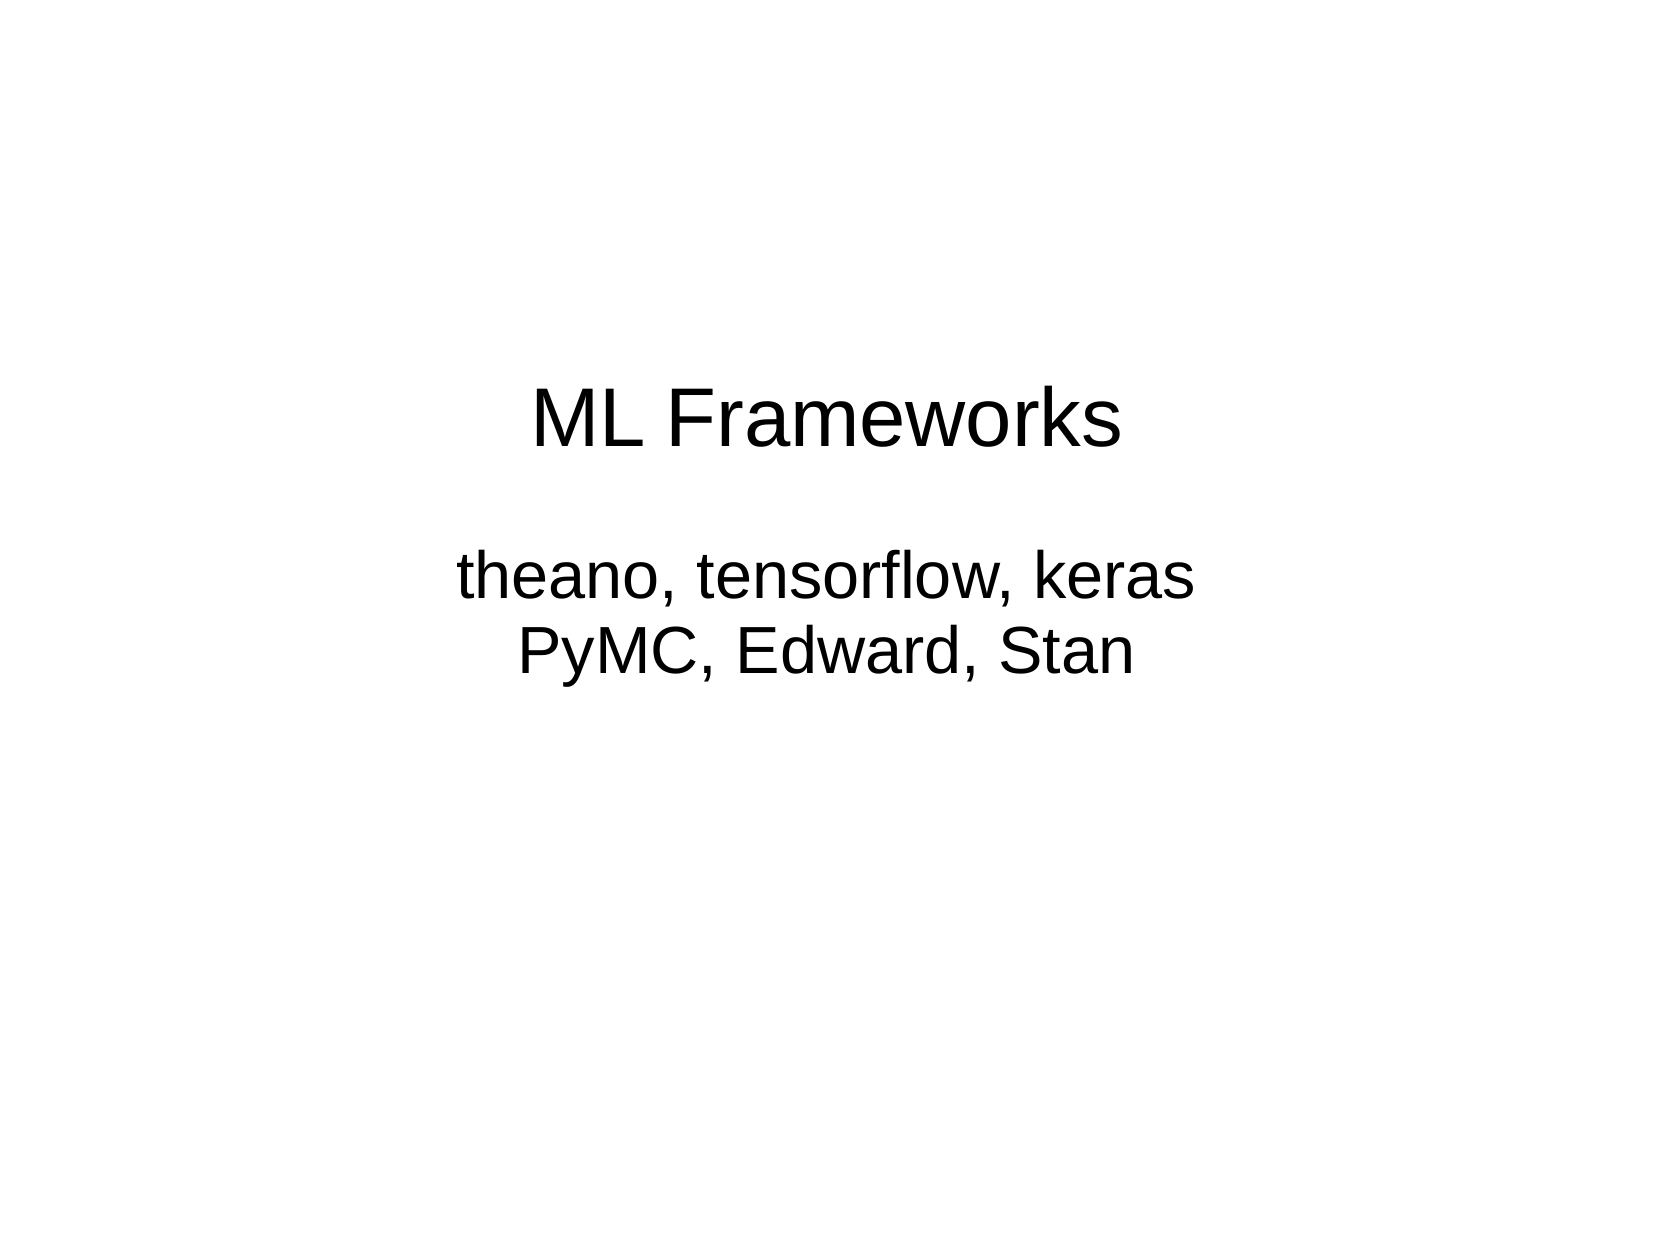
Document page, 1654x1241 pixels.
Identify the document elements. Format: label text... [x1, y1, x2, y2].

subtitle ML Frameworks theano, tensorflow, keras PyMC, Edward, Stan [82, 49, 1571, 1010]
